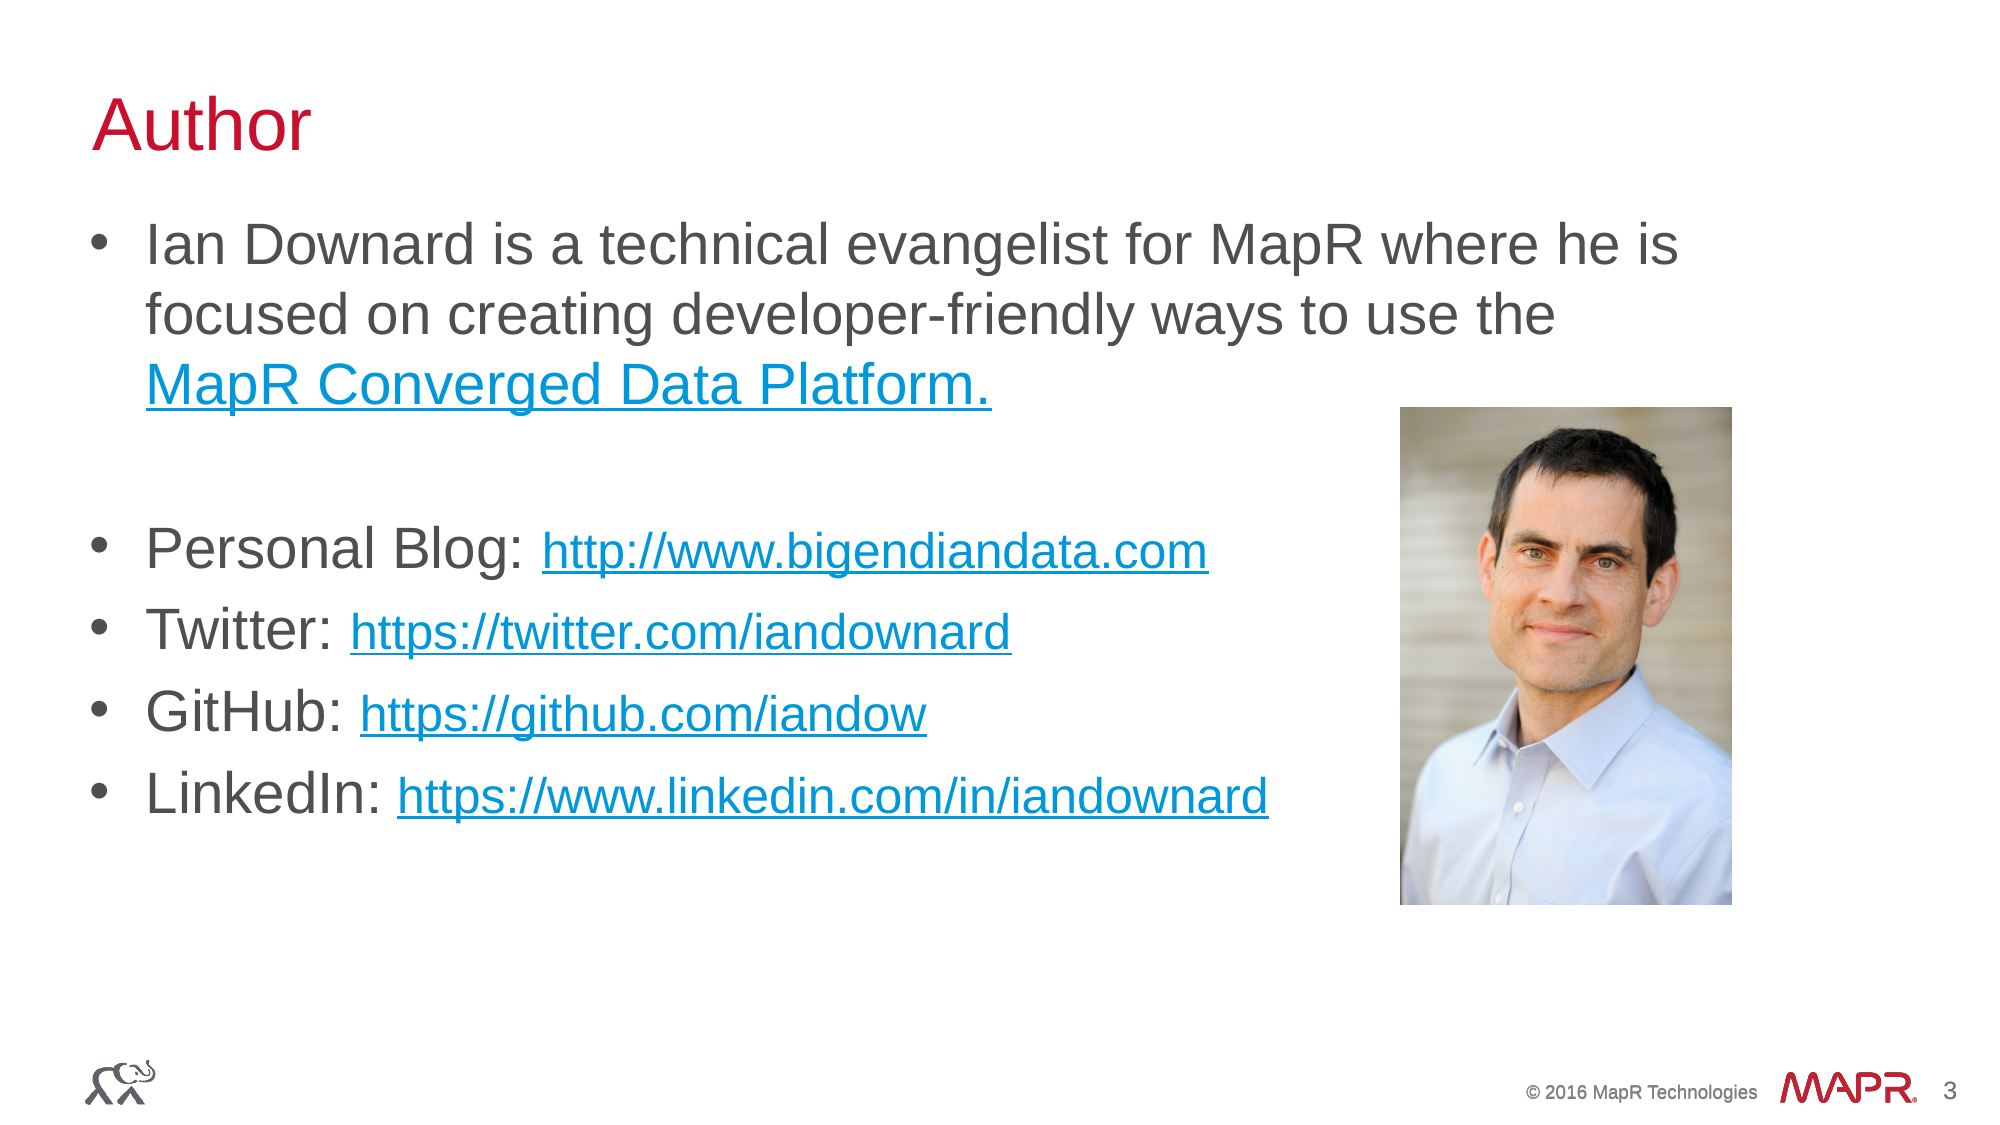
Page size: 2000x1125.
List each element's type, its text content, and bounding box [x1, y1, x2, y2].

list Ian Downard is a technical evangelist for MapR where he is focused on creating developer-friendly ways to use the MapR Converged Data Platform. Personal Blog: http://www.bigendiandata.com Twitter: https://twitter.com/iandownard GitHub: https://github.com/iandow LinkedIn: https://www.linkedin.com/in/iandownard [69, 196, 1869, 1005]
title Author [72, 45, 1872, 197]
picture [1400, 407, 1732, 905]
picture [75, 1038, 167, 1125]
